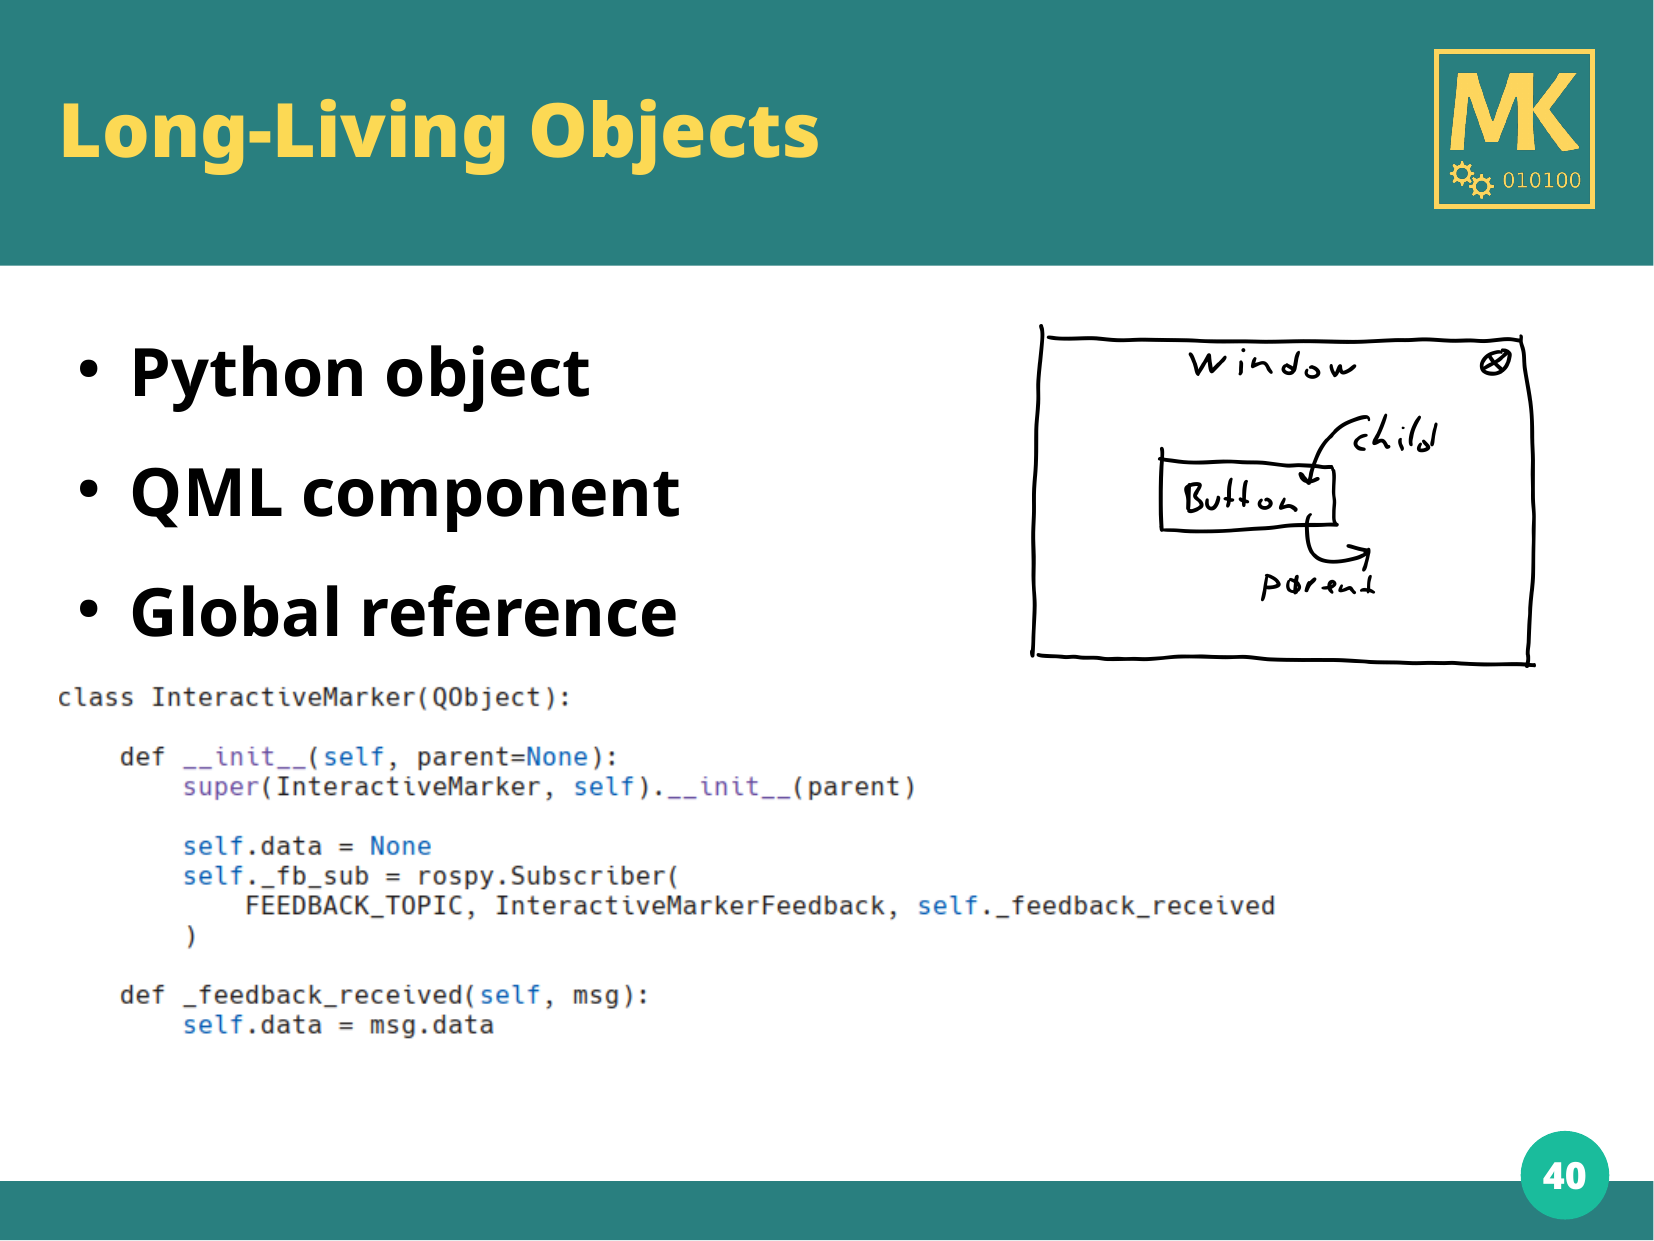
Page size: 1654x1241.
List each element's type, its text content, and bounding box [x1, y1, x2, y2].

picture [1030, 324, 1536, 668]
list Python object QML component Global reference [59, 324, 1595, 1152]
title Long-Living Objects [59, 49, 1595, 207]
picture [59, 678, 1286, 1040]
